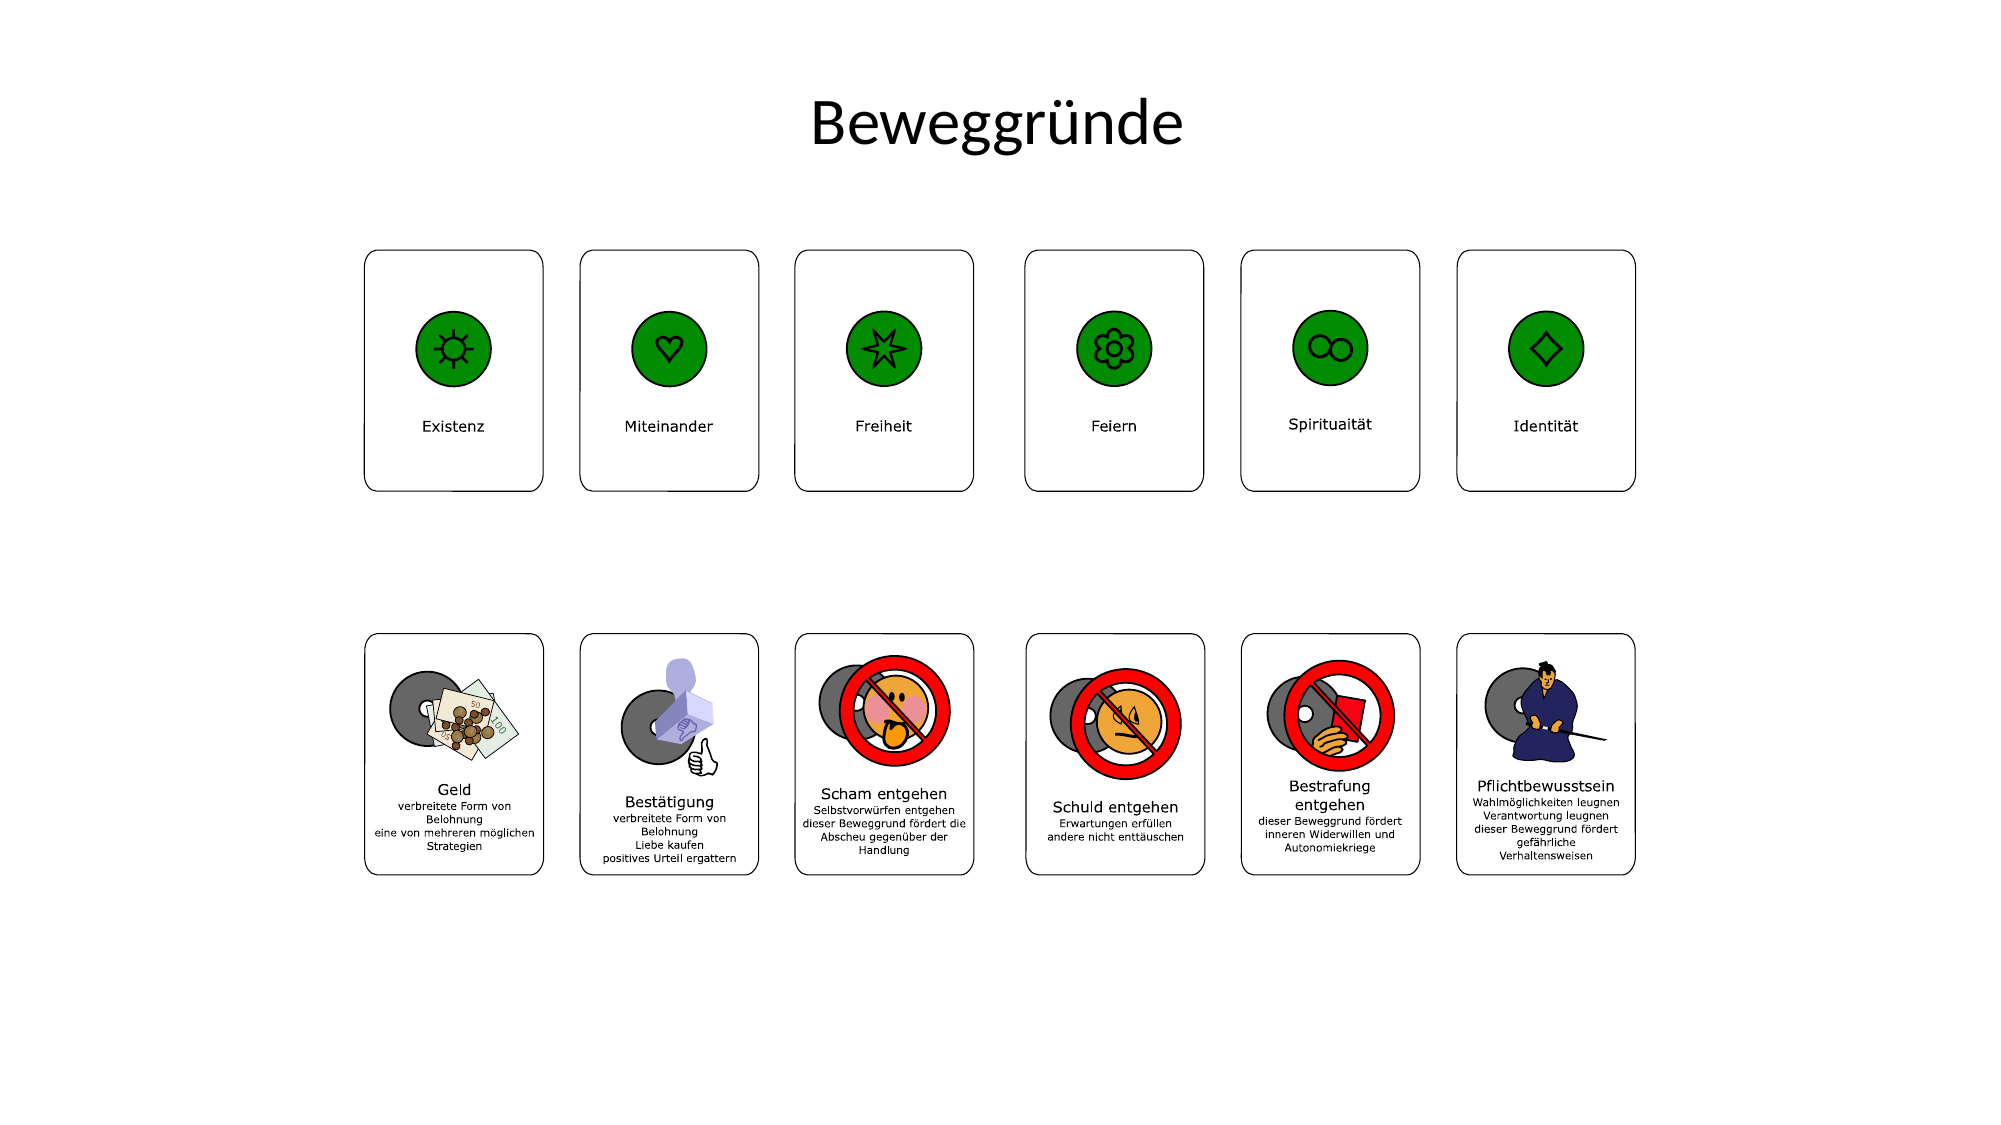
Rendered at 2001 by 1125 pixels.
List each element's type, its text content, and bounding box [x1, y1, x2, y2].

text_box [1550, 813, 1562, 822]
text_box [810, 819, 836, 828]
text_box [621, 658, 714, 765]
text_box [1060, 819, 1085, 828]
text_box [867, 847, 873, 854]
text_box [1072, 801, 1079, 813]
text_box [470, 817, 482, 826]
text_box [860, 806, 879, 815]
text_box [1474, 824, 1502, 833]
text_box [1178, 834, 1184, 841]
text_box [1569, 813, 1595, 822]
text_box [1098, 832, 1115, 841]
text_box [1102, 821, 1114, 830]
text_box [626, 796, 666, 808]
text_box [1572, 851, 1586, 860]
text_box [1600, 800, 1606, 807]
text_box [865, 423, 879, 432]
text_box [1151, 801, 1159, 813]
text_box [1472, 798, 1495, 807]
text_box [1610, 825, 1618, 834]
text_box [658, 829, 664, 836]
text_box [692, 829, 698, 838]
text_box [1329, 801, 1337, 811]
text_box [1348, 818, 1354, 825]
text_box [642, 827, 655, 836]
text_box [390, 671, 519, 761]
text_box [707, 423, 713, 432]
text_box [1524, 853, 1530, 860]
text_box [1362, 782, 1370, 795]
text_box [890, 847, 896, 854]
text_box [1557, 420, 1563, 432]
text_box [1305, 801, 1312, 811]
text_box [1323, 782, 1336, 792]
text_box [375, 828, 383, 837]
text_box [686, 856, 703, 865]
text_box [1131, 819, 1153, 828]
text_box [1118, 803, 1126, 813]
text_box [1513, 851, 1523, 860]
text_box [1142, 804, 1150, 813]
text_box [1127, 801, 1141, 816]
text_box [480, 828, 503, 839]
text_box [1338, 798, 1346, 811]
text_box [1343, 843, 1375, 854]
text_box [1539, 423, 1546, 432]
text_box [391, 830, 397, 837]
text_box [1547, 420, 1553, 432]
text_box [1337, 779, 1351, 792]
text_box [1376, 816, 1386, 825]
text_box [1054, 834, 1060, 841]
text_box [463, 817, 469, 824]
text_box [1316, 845, 1332, 852]
text_box [1293, 310, 1368, 386]
text_box [720, 815, 726, 822]
text_box [859, 846, 866, 855]
text_box [467, 842, 482, 851]
text_box [869, 834, 895, 843]
text_box [1268, 818, 1286, 825]
text_box [1541, 798, 1553, 807]
text_box [424, 828, 447, 837]
text_box [1517, 837, 1539, 849]
text_box [814, 806, 827, 815]
text_box [1086, 819, 1101, 828]
text_box [432, 423, 440, 432]
text_box [1353, 782, 1361, 792]
text_box [687, 737, 718, 777]
text_box [427, 815, 440, 824]
text_box [632, 311, 707, 387]
text_box [1603, 826, 1609, 833]
text_box [1258, 816, 1267, 825]
text_box [1497, 813, 1507, 820]
text_box [1295, 817, 1336, 827]
text_box [1509, 311, 1584, 387]
text_box [459, 423, 467, 432]
text_box [448, 830, 458, 837]
text_box [1336, 845, 1342, 852]
text_box [670, 423, 678, 432]
text_box [887, 790, 895, 800]
text_box [1554, 783, 1562, 792]
text_box [1323, 830, 1352, 839]
text_box [1387, 817, 1402, 825]
text_box [1551, 853, 1571, 860]
text_box [1159, 821, 1165, 828]
text_box [384, 830, 390, 837]
text_box [1115, 821, 1121, 828]
text_box [893, 423, 901, 432]
text_box [911, 787, 928, 800]
text_box [1113, 423, 1121, 432]
text_box [1313, 799, 1327, 814]
text_box [677, 799, 685, 811]
text_box [884, 420, 892, 432]
text_box [1587, 800, 1599, 809]
text_box [1547, 838, 1553, 847]
text_box [632, 856, 650, 863]
text_box [1050, 669, 1181, 780]
text_box [1109, 804, 1117, 813]
text_box [930, 832, 943, 841]
text_box [1337, 818, 1347, 825]
text_box [1596, 813, 1609, 820]
text_box [831, 805, 859, 815]
text_box [880, 845, 886, 855]
text_box [603, 854, 631, 865]
text_box [1533, 782, 1541, 792]
text_box [698, 842, 704, 849]
text_box [1554, 798, 1573, 807]
text_box [688, 420, 697, 432]
text_box [1365, 816, 1375, 825]
text_box [470, 830, 476, 837]
text_box [459, 830, 469, 837]
text_box [416, 311, 491, 387]
text_box [903, 832, 908, 841]
text_box [400, 830, 413, 837]
text_box [1606, 782, 1614, 792]
text_box [1358, 832, 1364, 839]
text_box [918, 806, 928, 817]
text_box [1309, 830, 1322, 839]
text_box [1581, 824, 1602, 833]
text_box [1499, 798, 1522, 809]
text_box [1508, 812, 1533, 820]
text_box [929, 790, 938, 800]
text_box [835, 832, 865, 841]
text_box [1517, 780, 1523, 792]
text_box [726, 856, 736, 863]
text_box [1534, 812, 1549, 820]
text_box [950, 819, 956, 828]
text_box [1300, 782, 1308, 792]
text_box [1047, 834, 1053, 841]
text_box [896, 788, 910, 803]
text_box [416, 801, 457, 811]
text_box [1347, 801, 1355, 811]
text_box [942, 807, 948, 815]
text_box [1338, 420, 1346, 430]
text_box [821, 788, 839, 800]
text_box [1309, 780, 1322, 792]
text_box [1526, 798, 1540, 807]
text_box [636, 840, 664, 849]
text_box [443, 817, 449, 824]
text_box [1265, 830, 1274, 839]
text_box [1366, 418, 1372, 430]
text_box [648, 423, 656, 432]
text_box [1165, 832, 1177, 841]
text_box [899, 819, 905, 828]
text_box [665, 827, 684, 836]
text_box [676, 814, 702, 823]
text_box [438, 783, 458, 796]
text_box [1607, 800, 1619, 807]
text_box [905, 807, 917, 815]
text_box [1555, 837, 1576, 847]
text_box [938, 819, 946, 828]
text_box [1499, 851, 1512, 860]
text_box [1275, 832, 1305, 839]
text_box [858, 790, 871, 800]
text_box [705, 799, 713, 811]
text_box [414, 830, 420, 837]
text_box [1520, 420, 1528, 432]
text_box [1524, 780, 1532, 792]
text_box [1382, 830, 1394, 839]
text_box [880, 805, 894, 815]
text_box [613, 813, 650, 823]
text_box [1564, 420, 1571, 432]
text_box [522, 830, 534, 837]
text_box [1355, 816, 1361, 825]
text_box [929, 805, 941, 815]
text_box [868, 821, 892, 830]
text_box [681, 840, 697, 849]
text_box [916, 834, 927, 841]
text_box [398, 803, 415, 811]
text_box [1289, 418, 1298, 430]
text_box [427, 842, 438, 851]
text_box [707, 816, 719, 823]
text_box [1541, 783, 1553, 792]
text_box [1053, 801, 1062, 813]
text_box [1485, 661, 1608, 762]
text_box [906, 420, 912, 432]
text_box [439, 842, 466, 852]
text_box [1166, 821, 1172, 828]
text_box [1063, 804, 1071, 813]
text_box [1100, 423, 1108, 432]
text_box [651, 814, 672, 823]
text_box [1092, 420, 1100, 432]
text_box [1540, 837, 1546, 847]
text_box [1094, 801, 1102, 813]
text_box [1313, 418, 1337, 430]
text_box [1571, 824, 1577, 833]
text_box [668, 840, 680, 849]
text_box [819, 655, 950, 766]
text_box [507, 828, 521, 837]
text_box [1593, 782, 1601, 792]
text_box [1375, 832, 1381, 839]
text_box [909, 832, 915, 841]
text_box [1161, 804, 1169, 813]
text_box [1267, 660, 1395, 771]
text_box [960, 821, 966, 828]
text_box [803, 819, 809, 828]
text_box [909, 819, 937, 828]
text_box [1125, 832, 1146, 841]
text_box [450, 814, 462, 824]
text_box [840, 787, 857, 800]
text_box [1061, 832, 1073, 841]
text_box [468, 423, 476, 432]
text_box [1118, 834, 1124, 841]
text_box [939, 790, 947, 800]
text_box [687, 799, 695, 808]
text_box [1299, 420, 1308, 433]
text_box [1295, 801, 1304, 811]
text_box [846, 311, 922, 387]
text_box [704, 854, 725, 863]
text_box [1284, 843, 1309, 852]
text_box [897, 847, 909, 857]
text_box [1356, 801, 1364, 811]
text_box [1478, 779, 1494, 792]
text_box [661, 423, 669, 432]
text_box [638, 420, 647, 432]
text_box [477, 423, 484, 432]
text_box [1533, 851, 1550, 860]
text_box [685, 829, 691, 836]
text_box [461, 802, 487, 811]
text_box [1514, 420, 1519, 432]
text_box [1077, 311, 1152, 387]
text_box [820, 832, 834, 841]
text_box [1122, 423, 1136, 432]
text_box [1572, 420, 1578, 432]
text_box [1170, 803, 1178, 813]
text_box [1147, 834, 1164, 841]
text_box [1553, 826, 1570, 833]
text_box [1351, 418, 1365, 430]
text_box [505, 803, 511, 810]
text_box [698, 423, 706, 432]
text_box [423, 420, 431, 432]
text_box [896, 834, 902, 841]
text_box [1587, 853, 1593, 860]
text_box [696, 799, 704, 808]
text_box [462, 783, 471, 796]
text_box [877, 790, 886, 800]
text_box [1074, 834, 1084, 841]
text_box [1580, 800, 1586, 807]
text_box [1483, 811, 1496, 820]
text_box [839, 819, 867, 828]
text_box [491, 803, 504, 811]
text_box [1290, 780, 1299, 792]
text_box [625, 420, 636, 432]
text_box [1511, 825, 1552, 836]
text_box [1563, 780, 1592, 792]
text_box [1081, 804, 1089, 813]
text_box [662, 854, 679, 863]
text_box [949, 807, 955, 814]
text_box [445, 421, 458, 432]
text_box Beweggründe [795, 70, 1205, 167]
text_box [680, 423, 687, 432]
text_box [1500, 780, 1517, 792]
text_box [654, 854, 661, 863]
text_box [667, 796, 676, 808]
text_box [856, 420, 864, 432]
text_box [1529, 423, 1537, 432]
